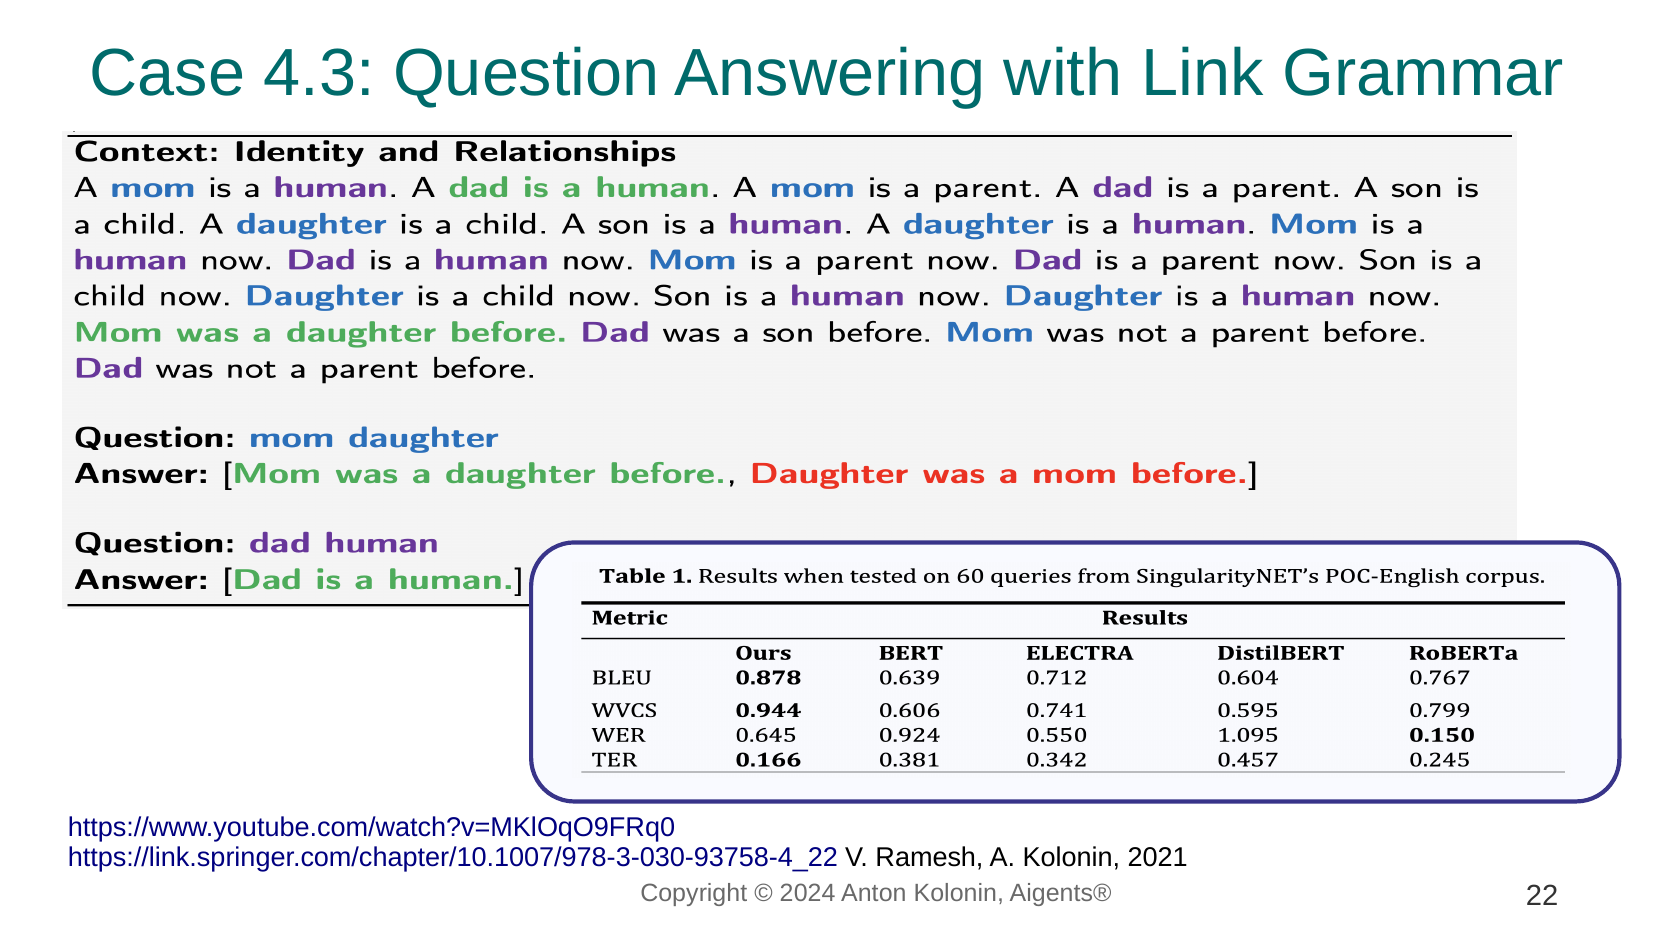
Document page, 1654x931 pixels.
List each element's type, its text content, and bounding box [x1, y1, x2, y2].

picture [572, 562, 1571, 778]
text_box [531, 542, 1620, 802]
picture [62, 131, 1517, 609]
text_box https://www.youtube.com/watch?v=MKlOqO9FRq0 https://link.springer.com/chapter/10.1007/978-3-030-93758-4_22 V. Ramesh, A. Kolonin, 2021 [53, 804, 1203, 899]
text_box Case 4.3: Question Answering with Link Grammar [0, 4, 1654, 140]
